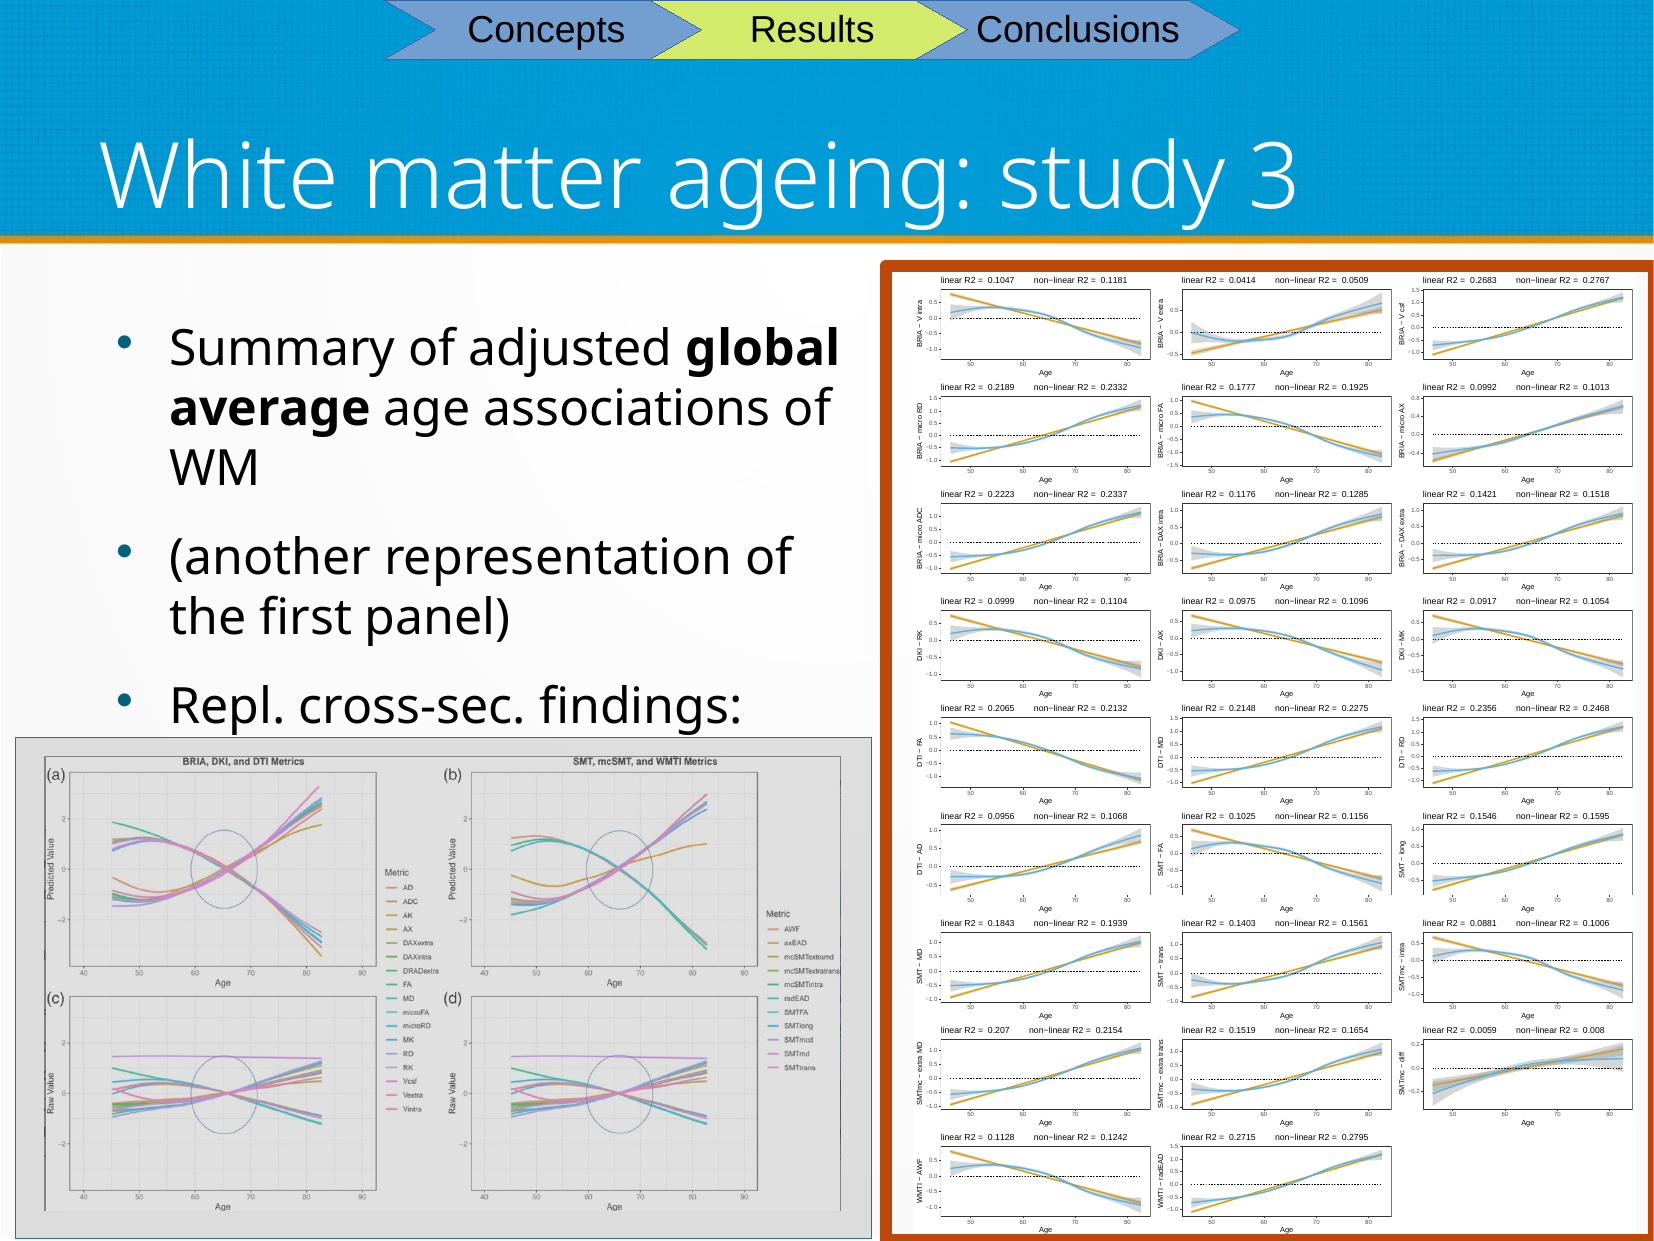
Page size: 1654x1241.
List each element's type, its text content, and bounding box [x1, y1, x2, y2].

title White matter ageing: study 3 [98, 19, 1654, 227]
picture [0, 233, 1654, 1241]
picture [892, 272, 1648, 1234]
list Summary of adjusted global average age associations of WM (another representation of the first panel) Repl. cross-sec. findings: [98, 315, 857, 737]
text_box [15, 737, 872, 1239]
text_box Results [649, 0, 966, 60]
text_box Concepts [383, 0, 700, 60]
text_box Conclusions [915, 0, 1241, 60]
